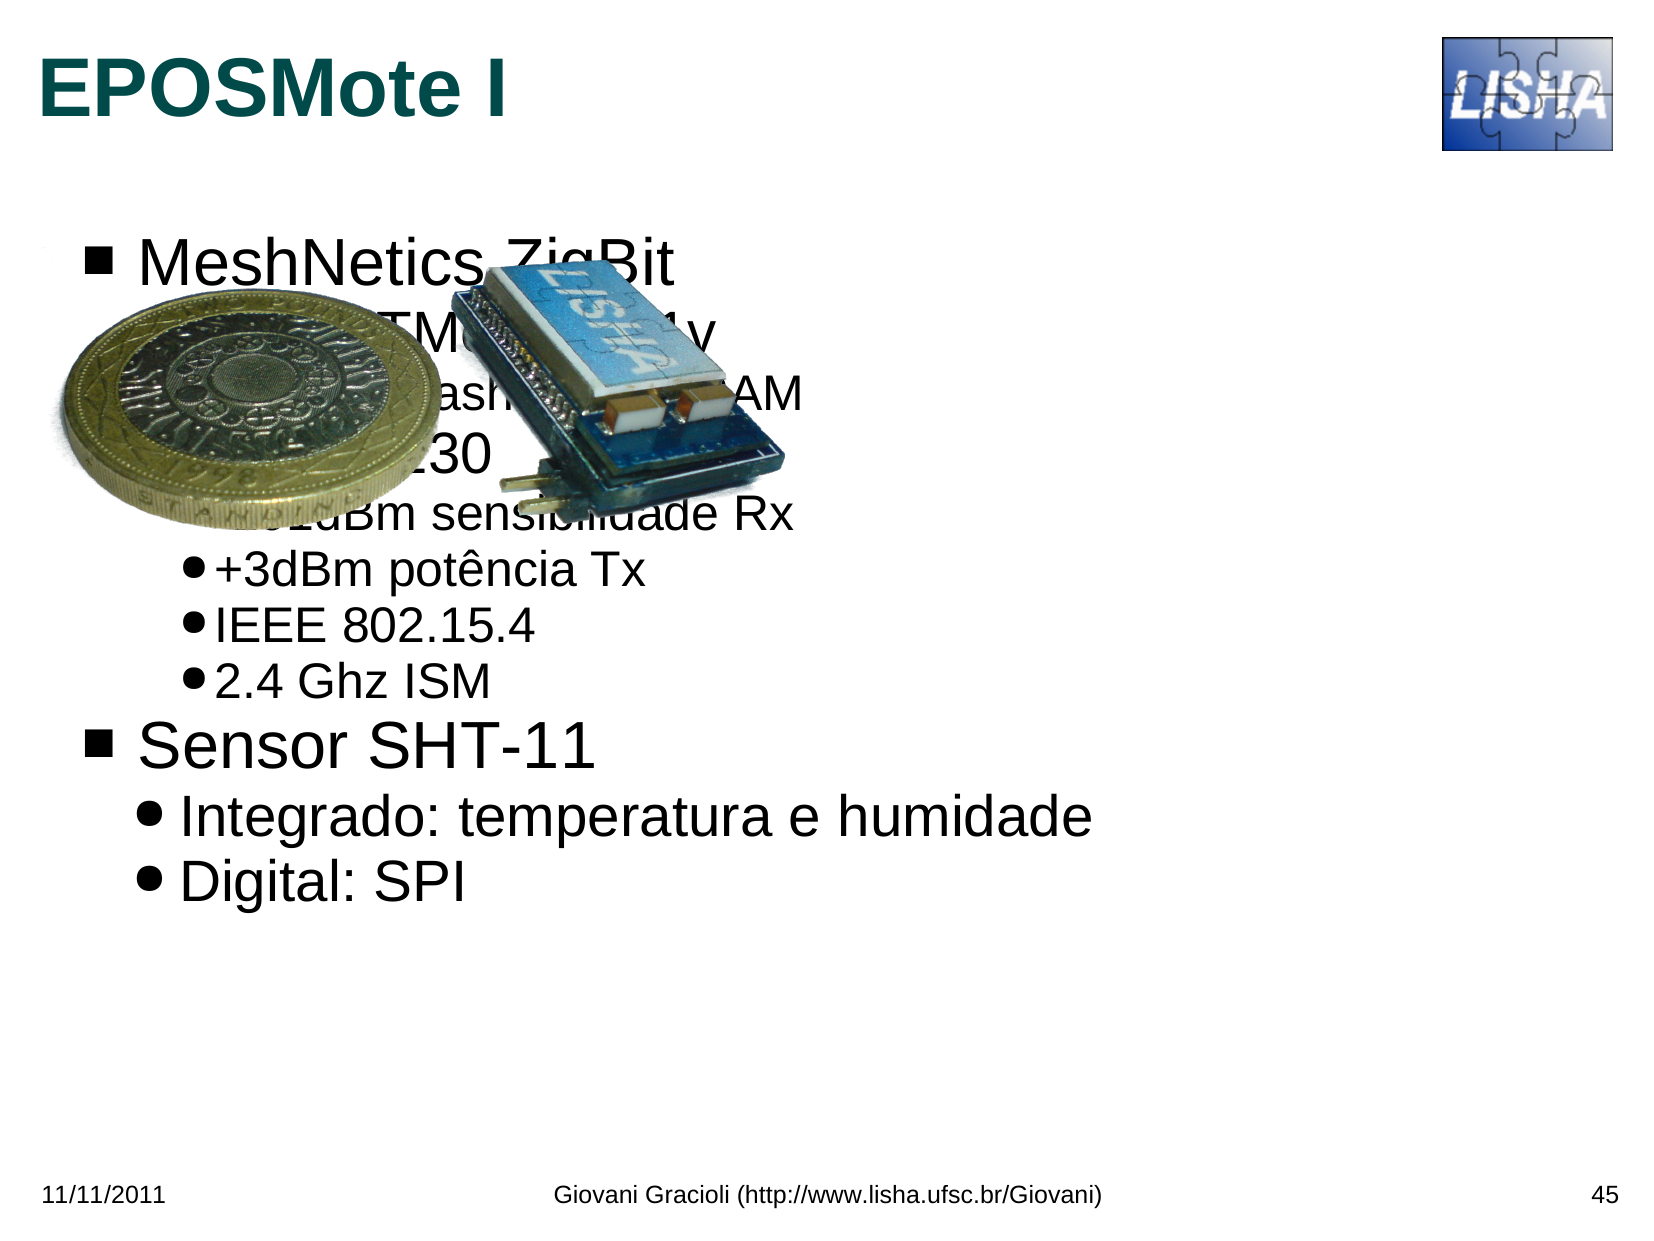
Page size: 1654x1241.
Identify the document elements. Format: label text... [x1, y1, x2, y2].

list MeshNetics ZigBit 8-bits ATMega1281v 128 KB Flash + 8 KB RAM AT86RF230 -101dBm sensibilidade Rx +3dBm potência Tx IEEE 802.15.4 2.4 Ghz ISM Sensor SHT-11 Integrado: temperatura e humidade Digital: SPI [844, 225, 1614, 1163]
picture [1442, 37, 1613, 151]
picture [37, 247, 807, 550]
title EPOSMote I [37, 37, 1426, 151]
